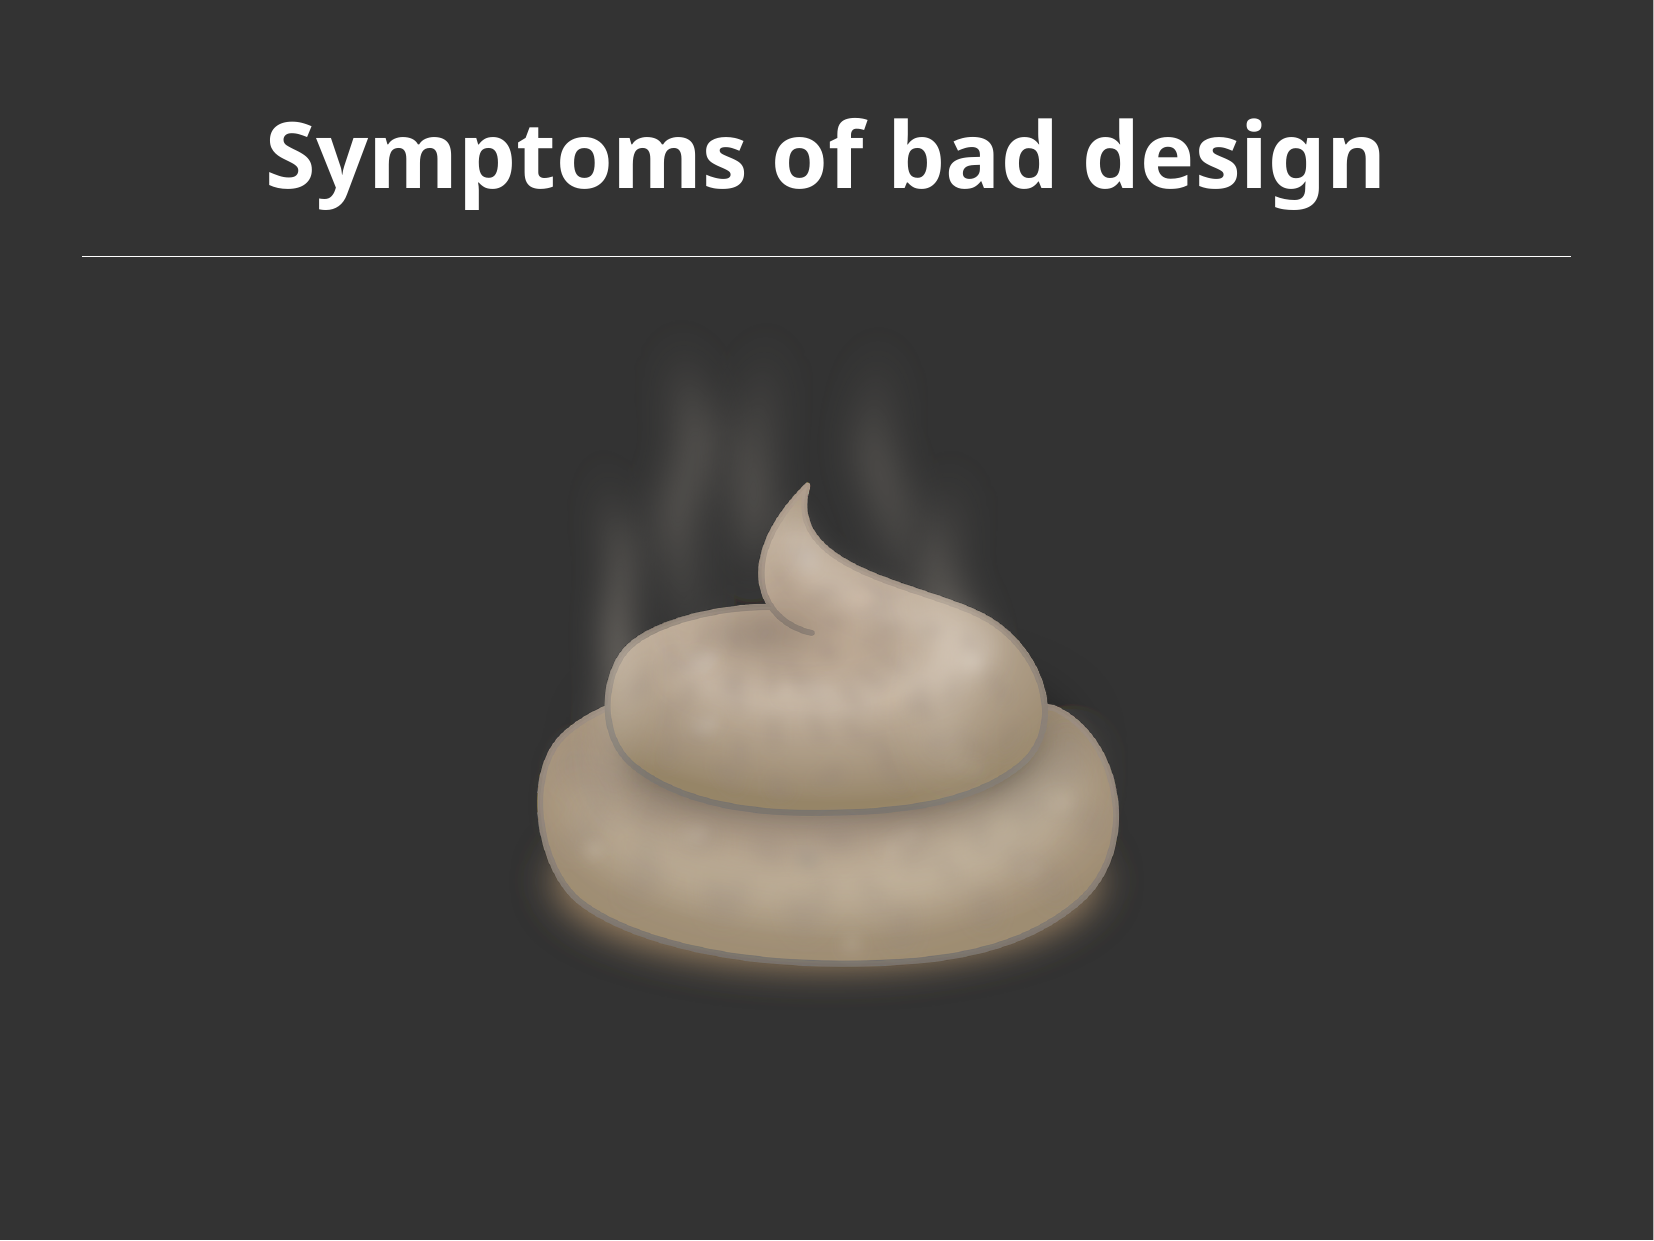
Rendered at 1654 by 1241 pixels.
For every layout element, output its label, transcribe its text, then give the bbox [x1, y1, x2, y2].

picture [509, 290, 1144, 1010]
title Symptoms of bad design [82, 49, 1571, 257]
